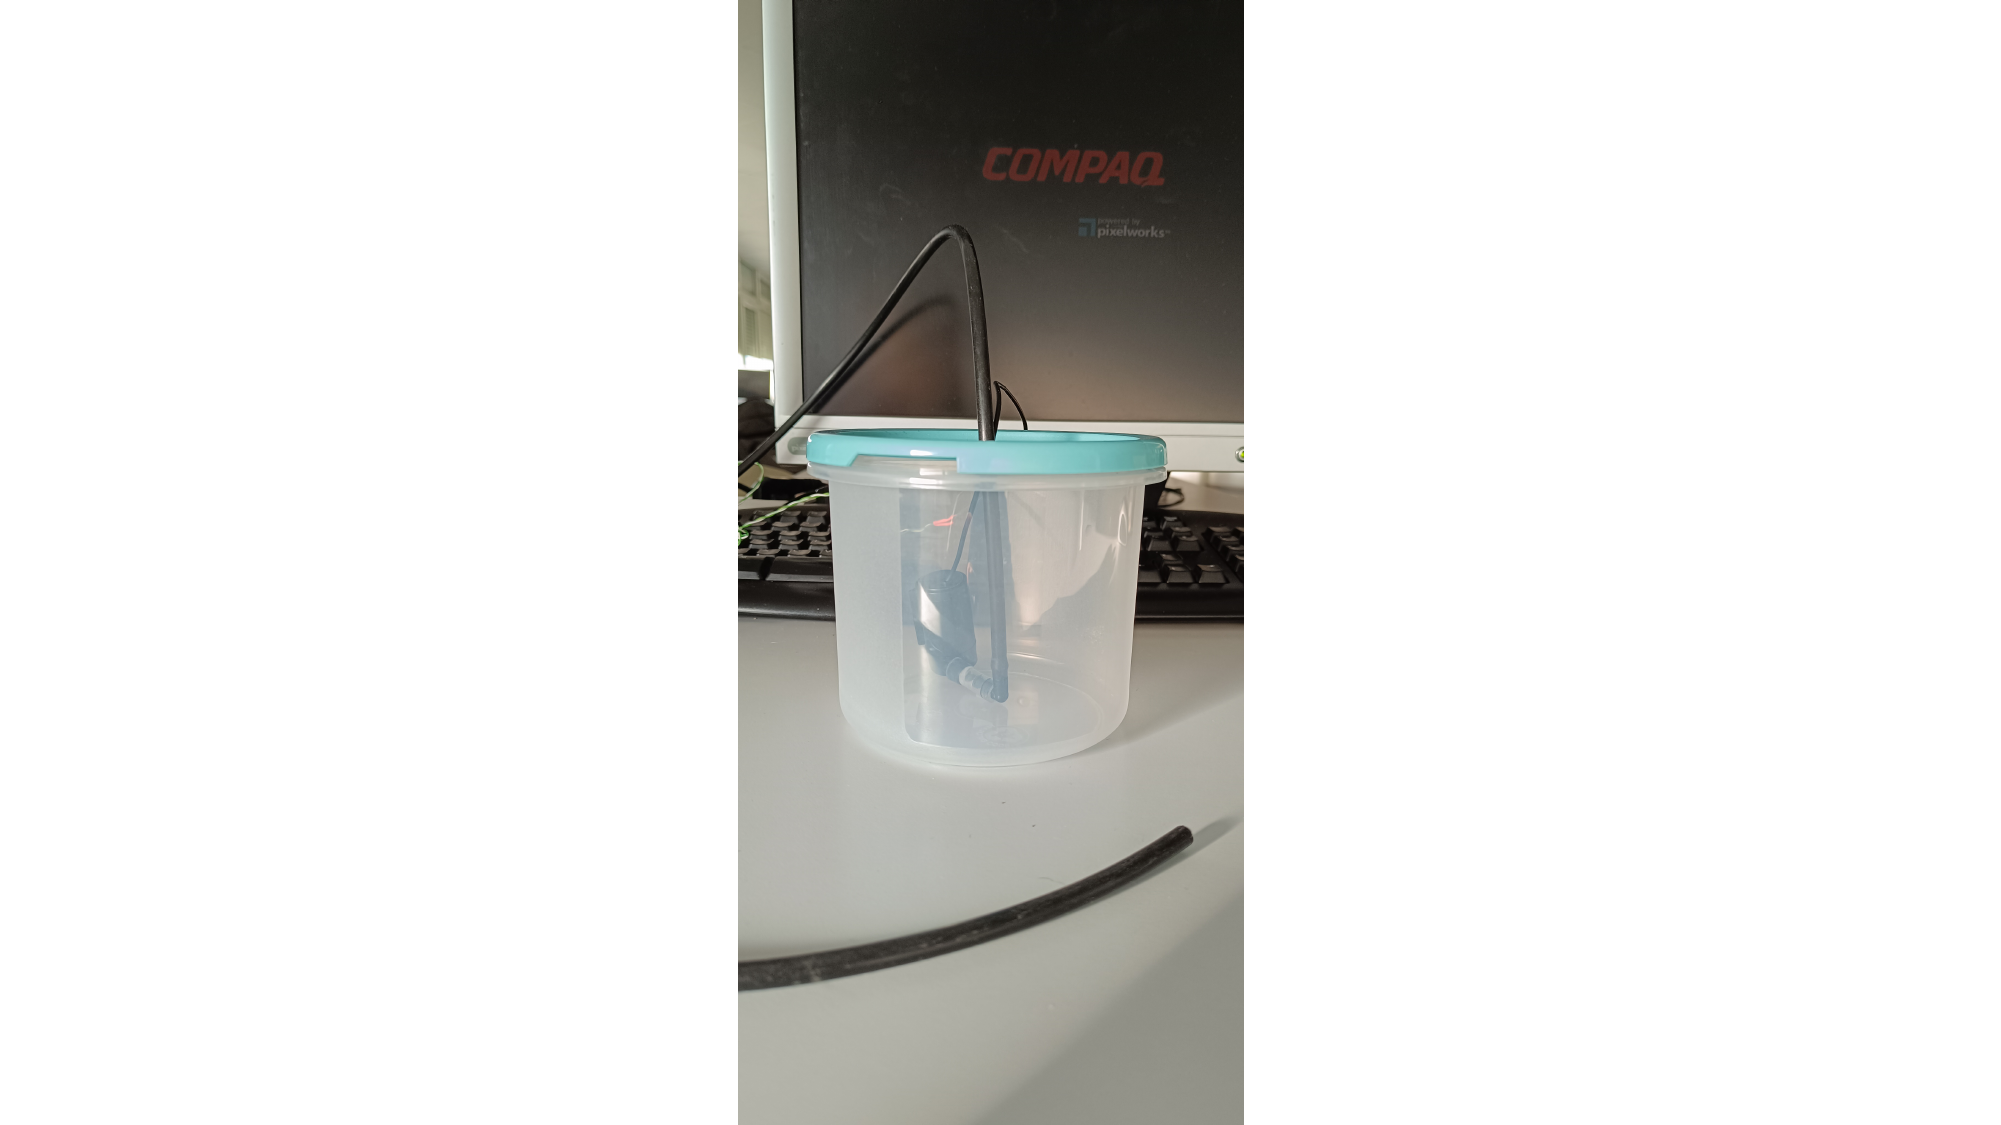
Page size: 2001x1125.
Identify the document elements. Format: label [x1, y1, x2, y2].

picture [738, 0, 1244, 1125]
